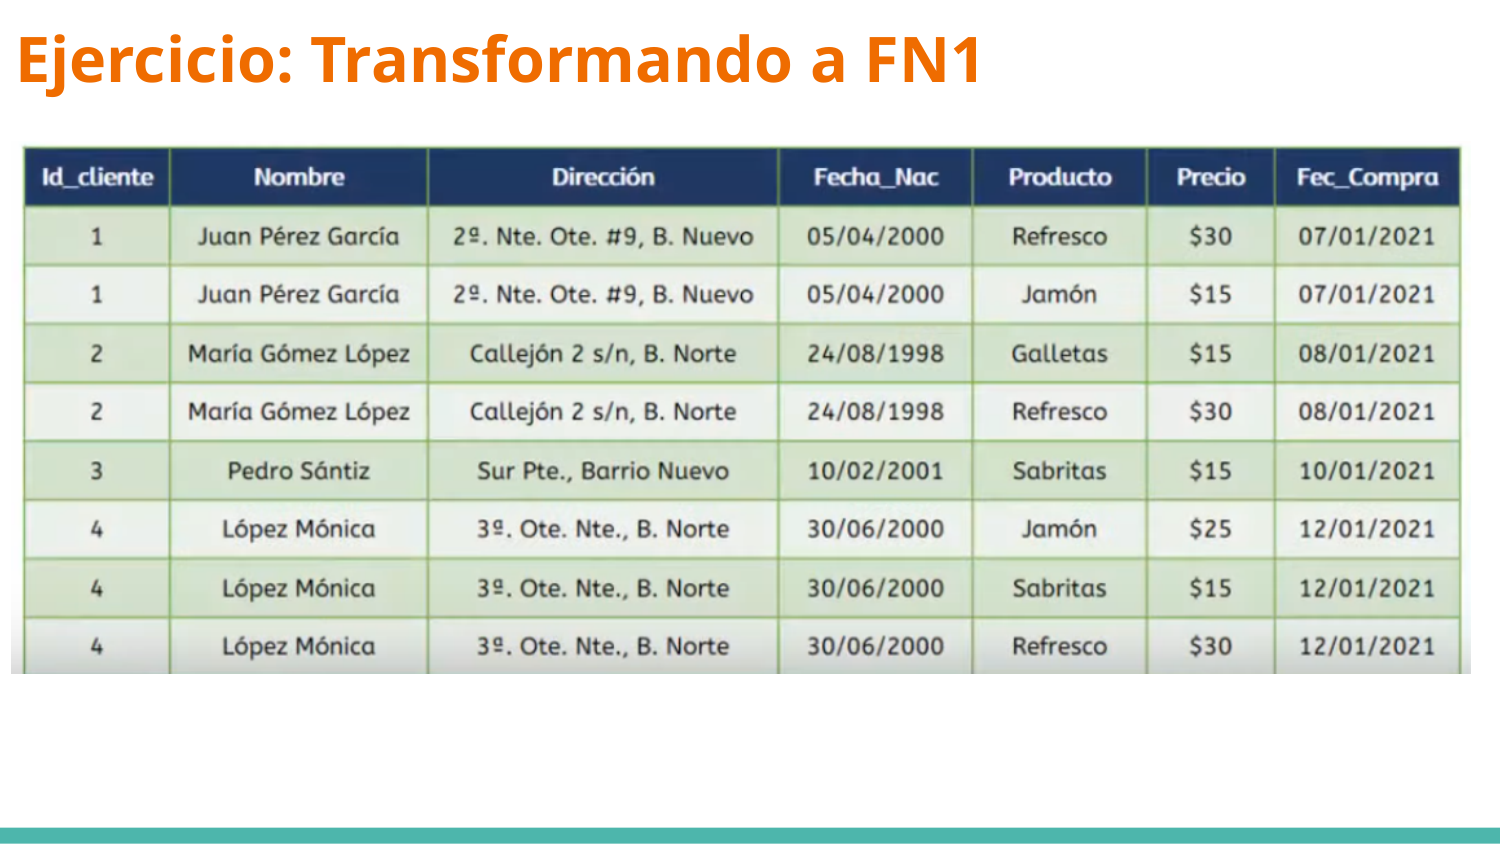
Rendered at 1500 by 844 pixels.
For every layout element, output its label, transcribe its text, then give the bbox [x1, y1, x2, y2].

title Ejercicio: Transformando a FN1 [0, 0, 1398, 116]
picture [11, 141, 1471, 674]
